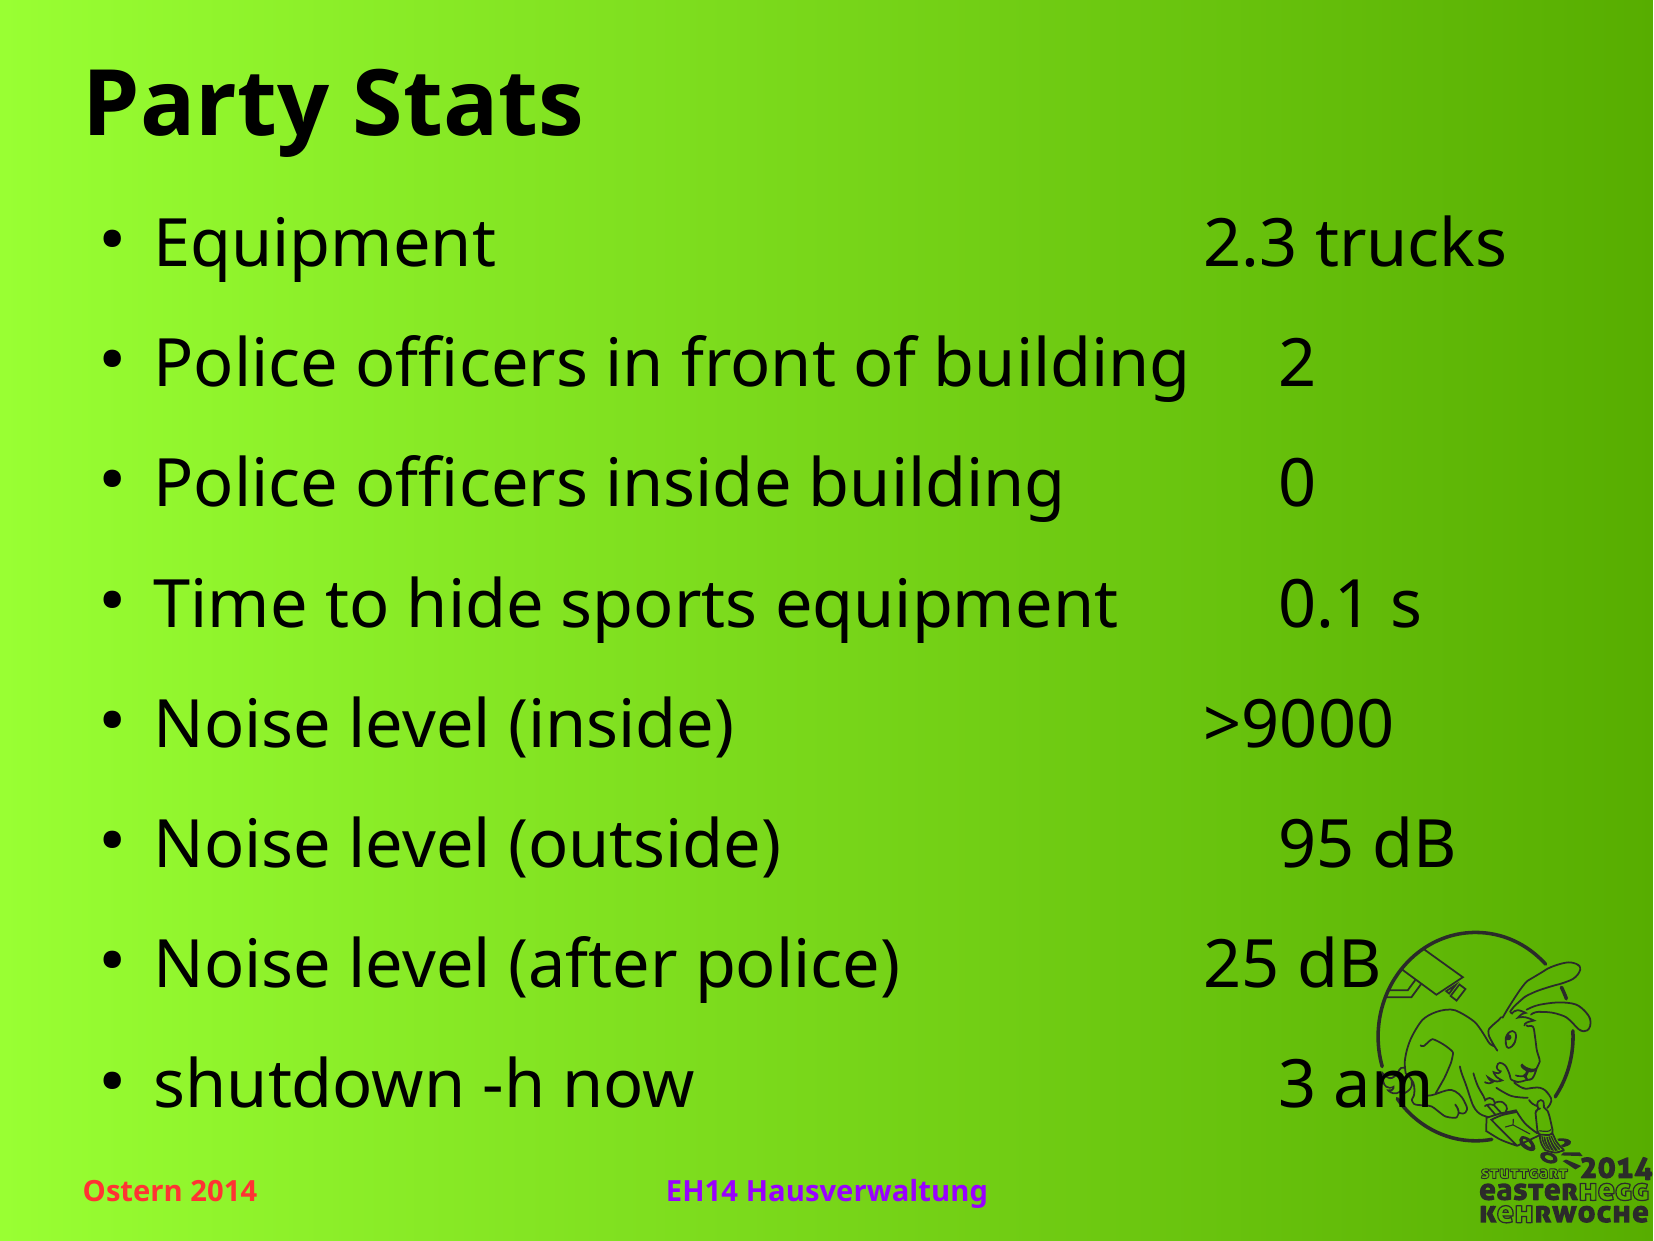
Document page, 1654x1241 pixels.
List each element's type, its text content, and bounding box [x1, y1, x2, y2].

title Party Stats [77, 0, 81, 1240]
list Equipment 2.3 trucks Police officers in front of building 2 Police officers inside building 0 Time to hide sports equipment 0.1 s Noise level (inside) >9000 Noise level (outside) 95 dB Noise level (after police) 25 dB shutdown -h now 3 am [82, 195, 1571, 1131]
title Party Stats [91, 49, 1571, 151]
